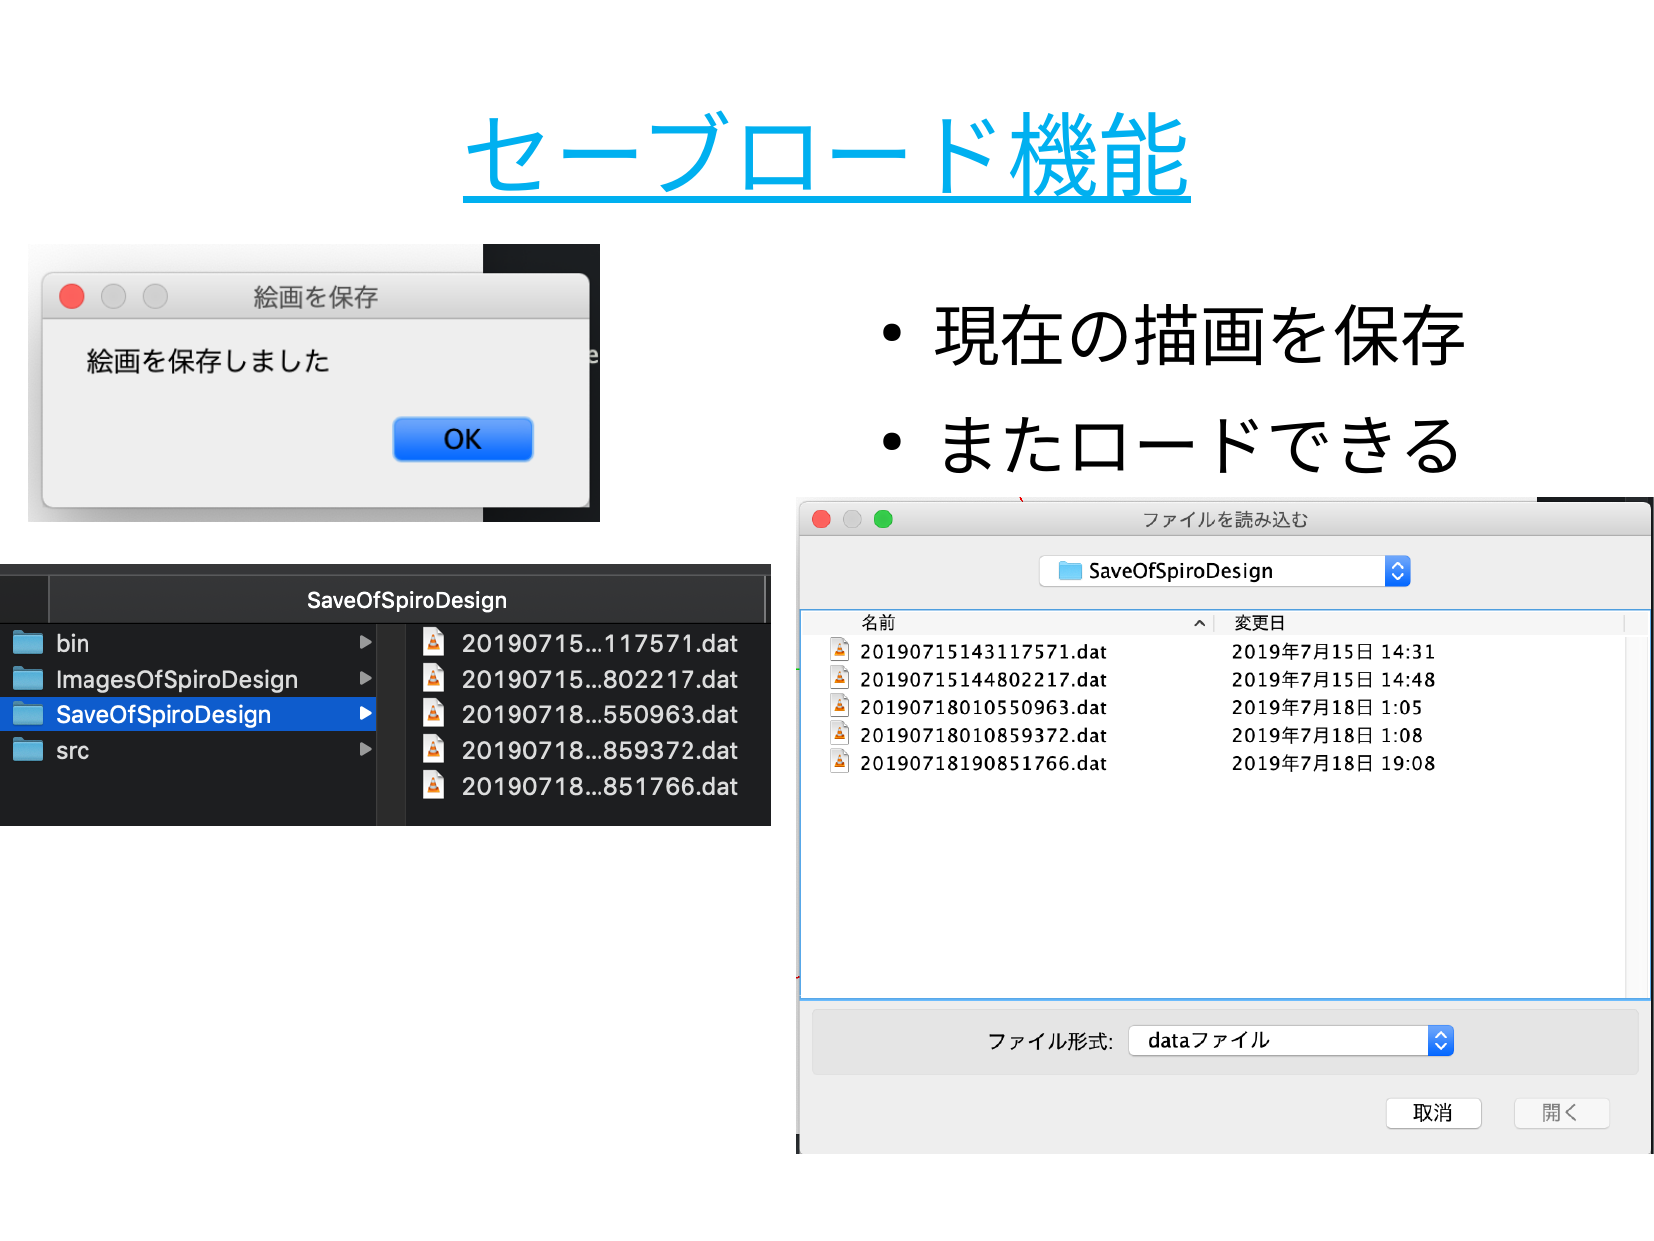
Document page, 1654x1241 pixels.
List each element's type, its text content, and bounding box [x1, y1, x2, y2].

list 現在の描画を保存 またロードできる [844, 294, 1571, 497]
picture [28, 244, 600, 522]
picture [796, 497, 1654, 1154]
title セーブロード機能 [82, 49, 1571, 257]
picture [0, 564, 771, 826]
